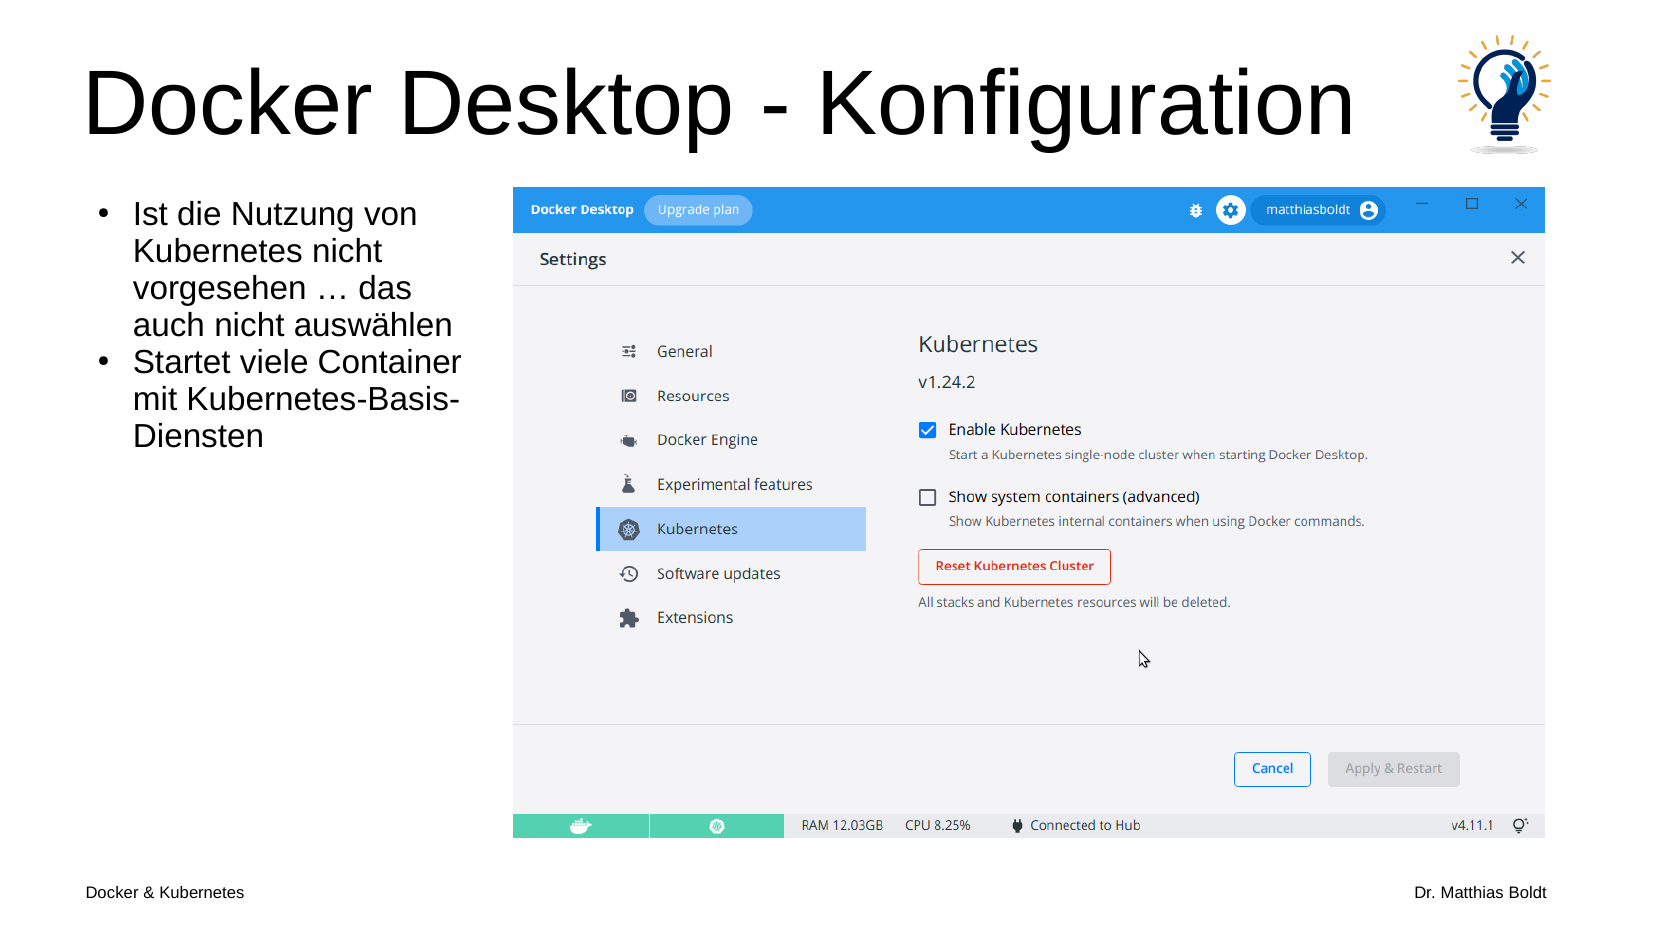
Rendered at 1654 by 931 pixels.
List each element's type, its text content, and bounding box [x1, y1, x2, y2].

text_box Ist die Nutzung von Kubernetes nicht vorgesehen … das auch nicht auswählen Startet viele Container mit Kubernetes-Basis-Diensten [82, 187, 485, 839]
text_box Docker & Kubernetes Dr. Matthias Boldt [70, 875, 1563, 910]
title Docker Desktop - Konfiguration [82, 0, 1619, 206]
picture [513, 187, 1545, 838]
picture [1458, 35, 1551, 154]
